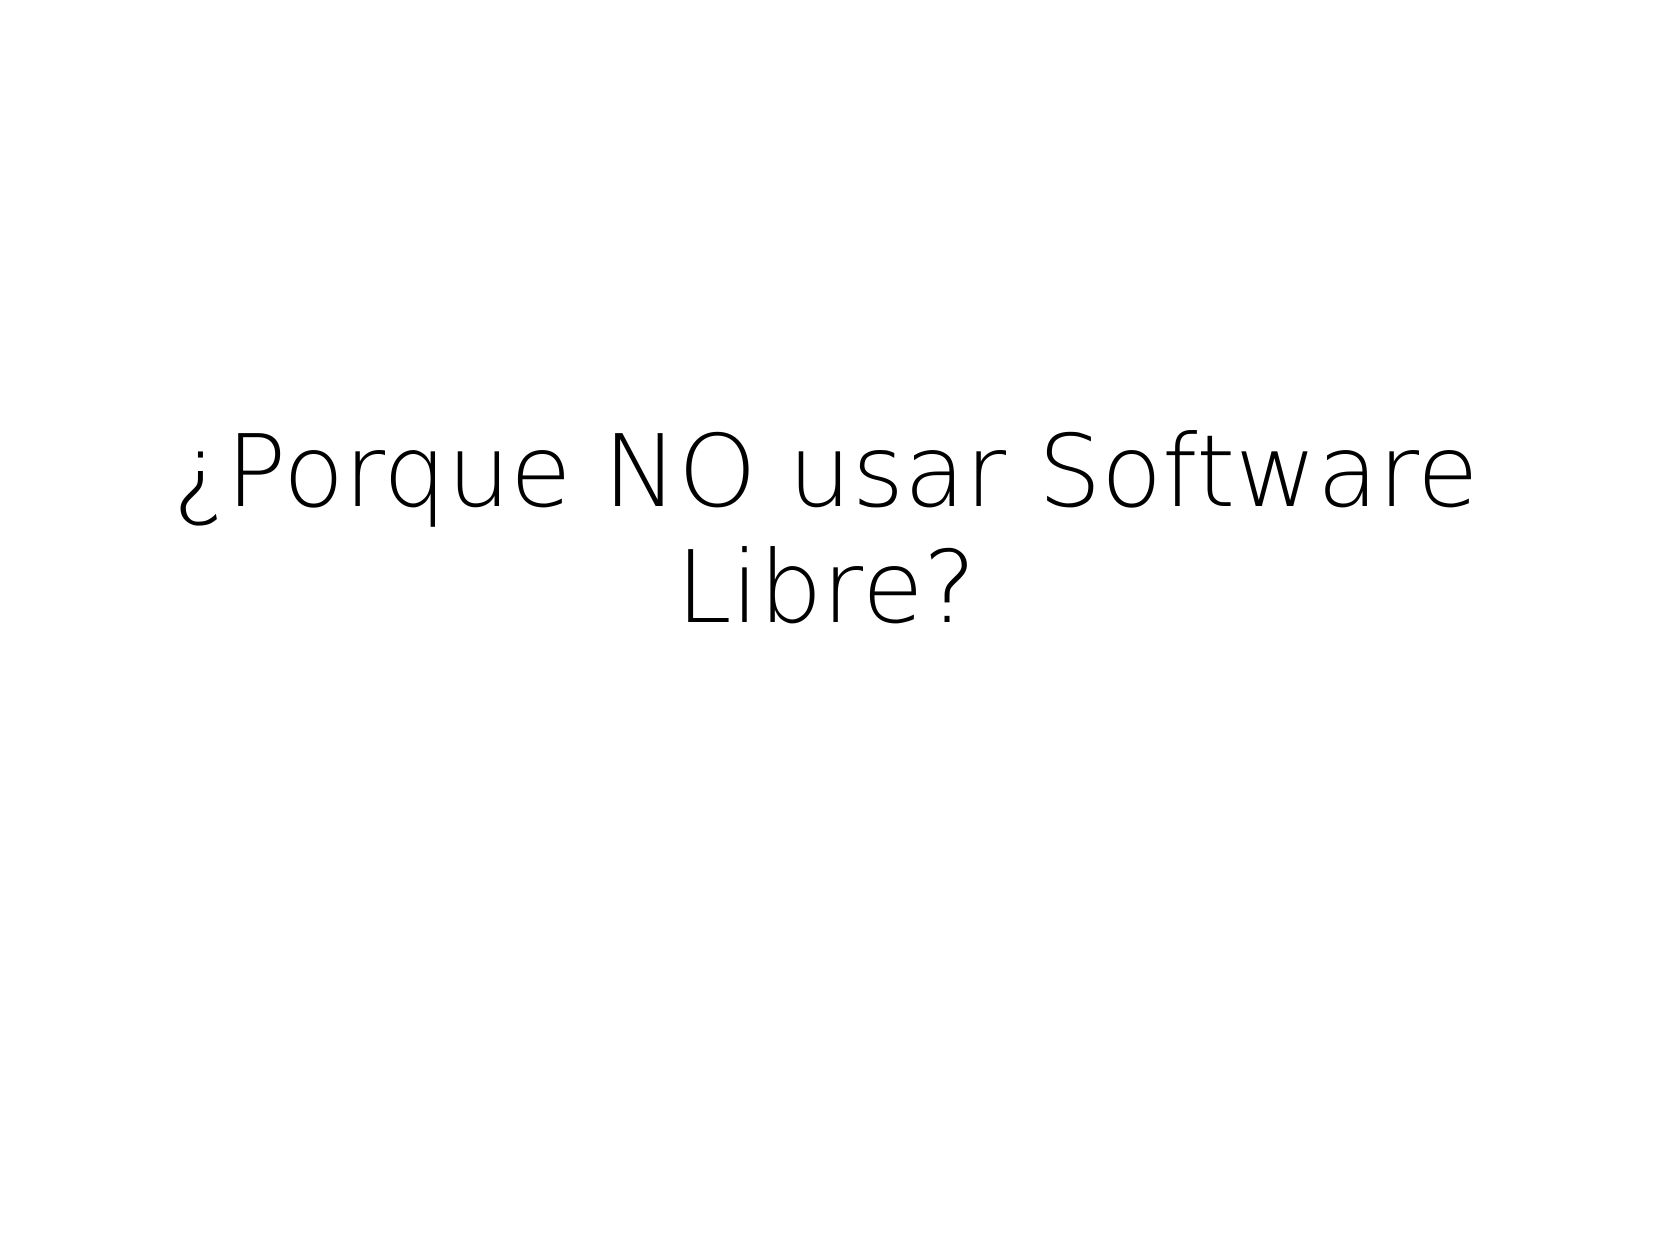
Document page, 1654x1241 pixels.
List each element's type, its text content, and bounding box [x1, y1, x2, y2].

subtitle ¿Porque NO usar Software Libre? [82, 49, 1571, 1010]
